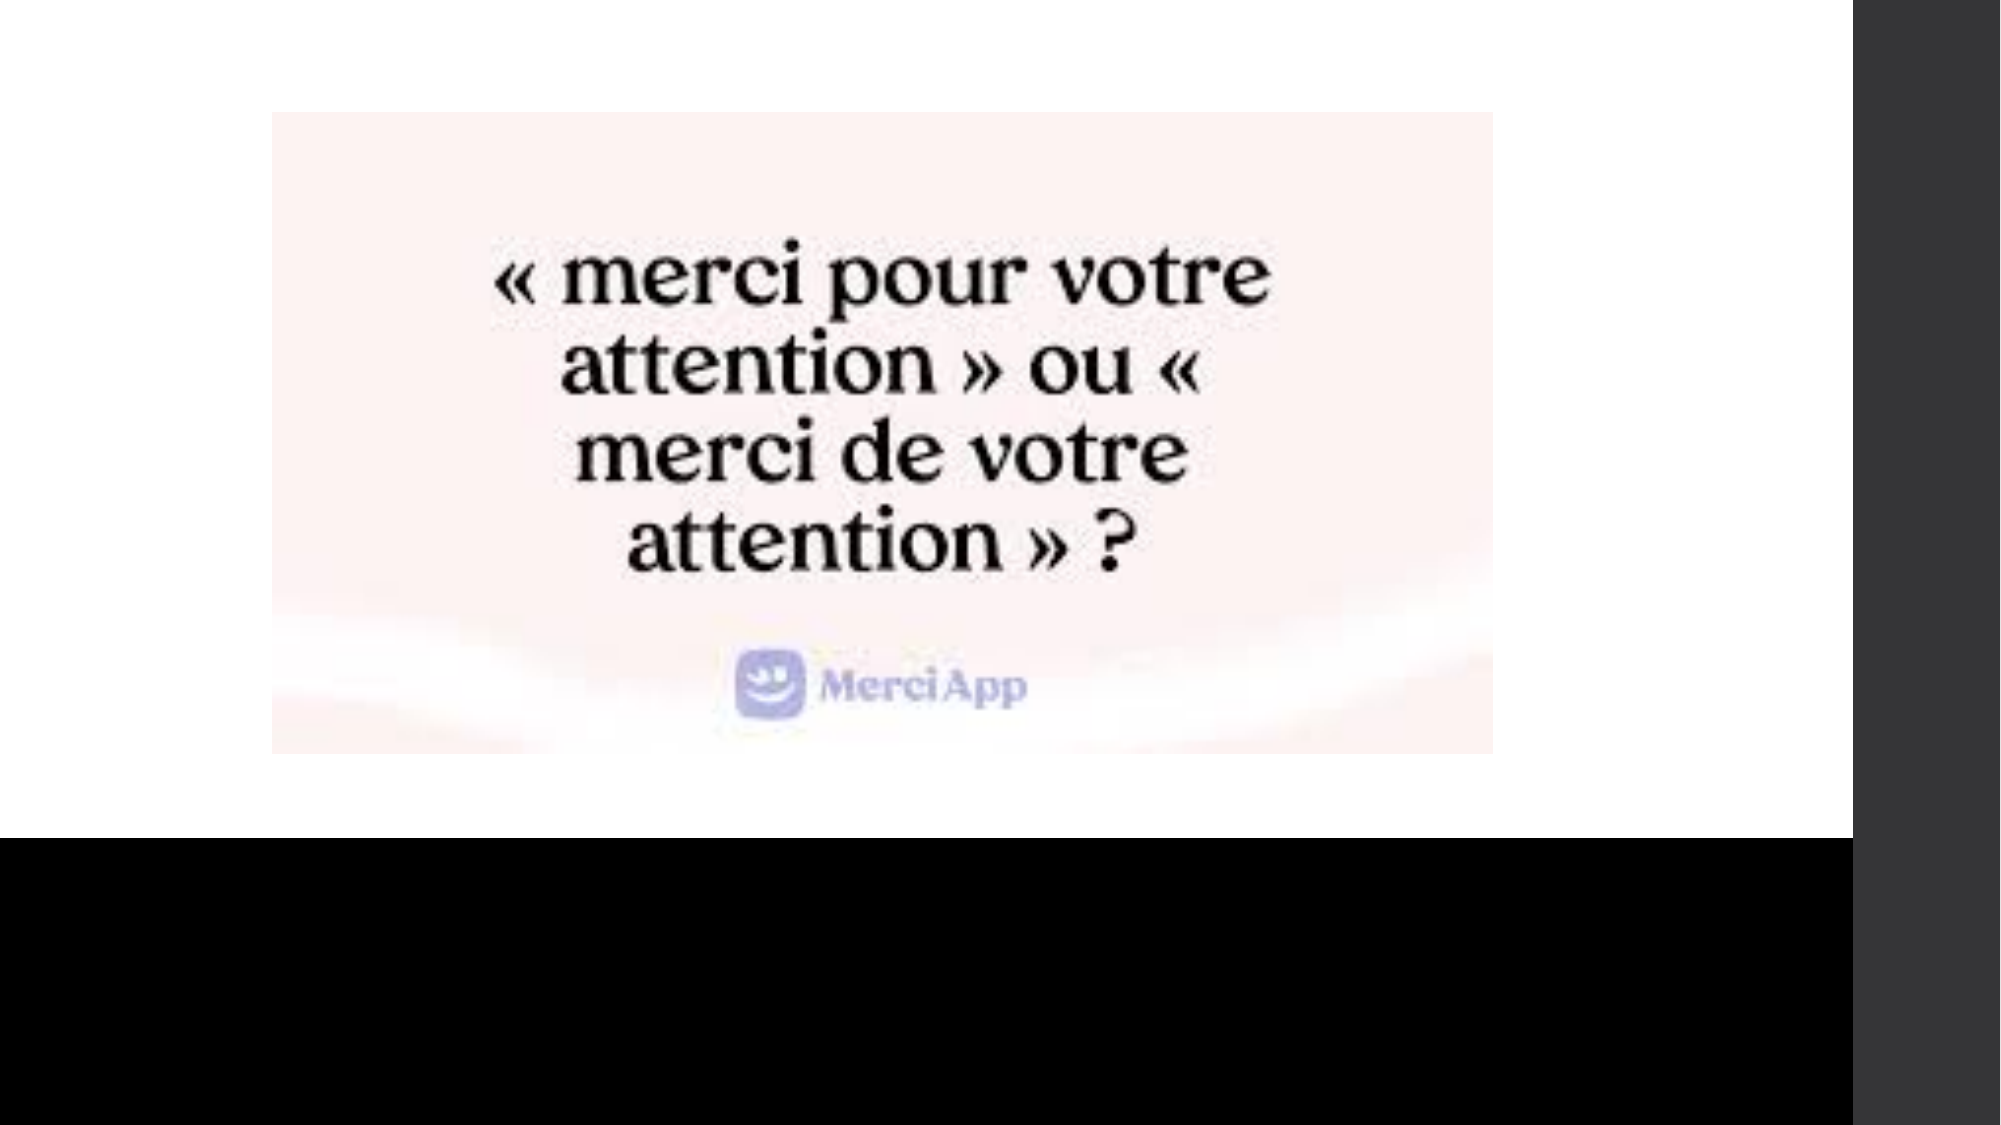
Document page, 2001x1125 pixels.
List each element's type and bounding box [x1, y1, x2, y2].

picture [272, 112, 1493, 754]
